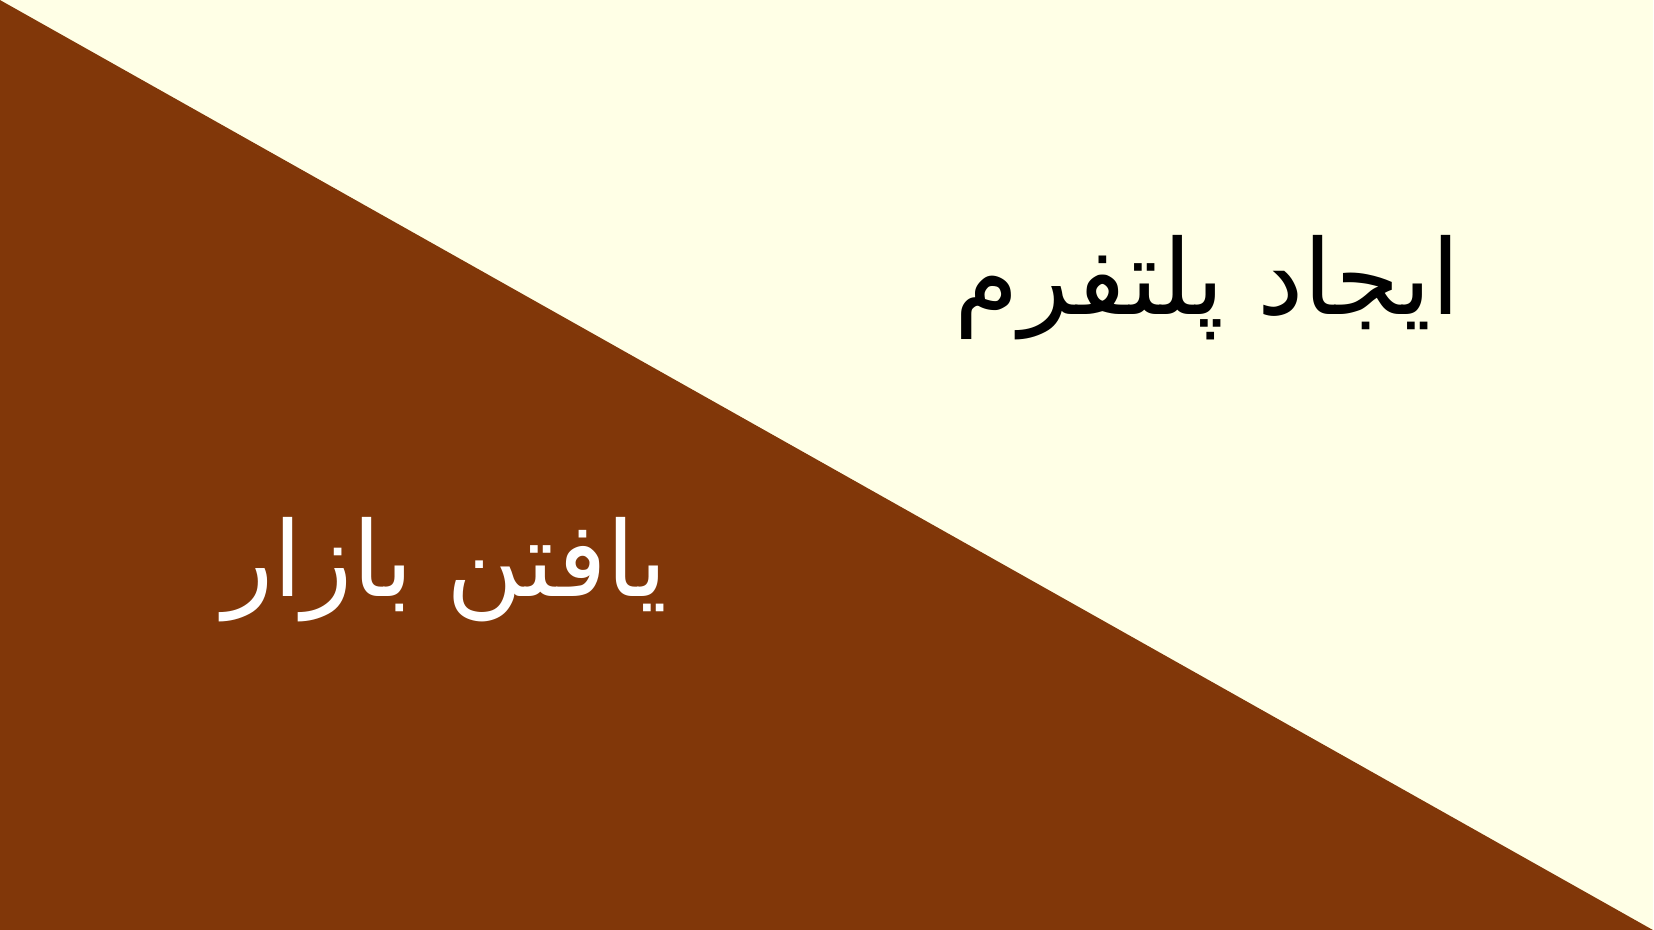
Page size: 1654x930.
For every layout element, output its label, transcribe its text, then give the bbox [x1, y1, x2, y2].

list یافتن بازار [82, 499, 809, 757]
list ایجاد پلتفرم [844, 217, 1571, 475]
text_box [0, 0, 1653, 930]
